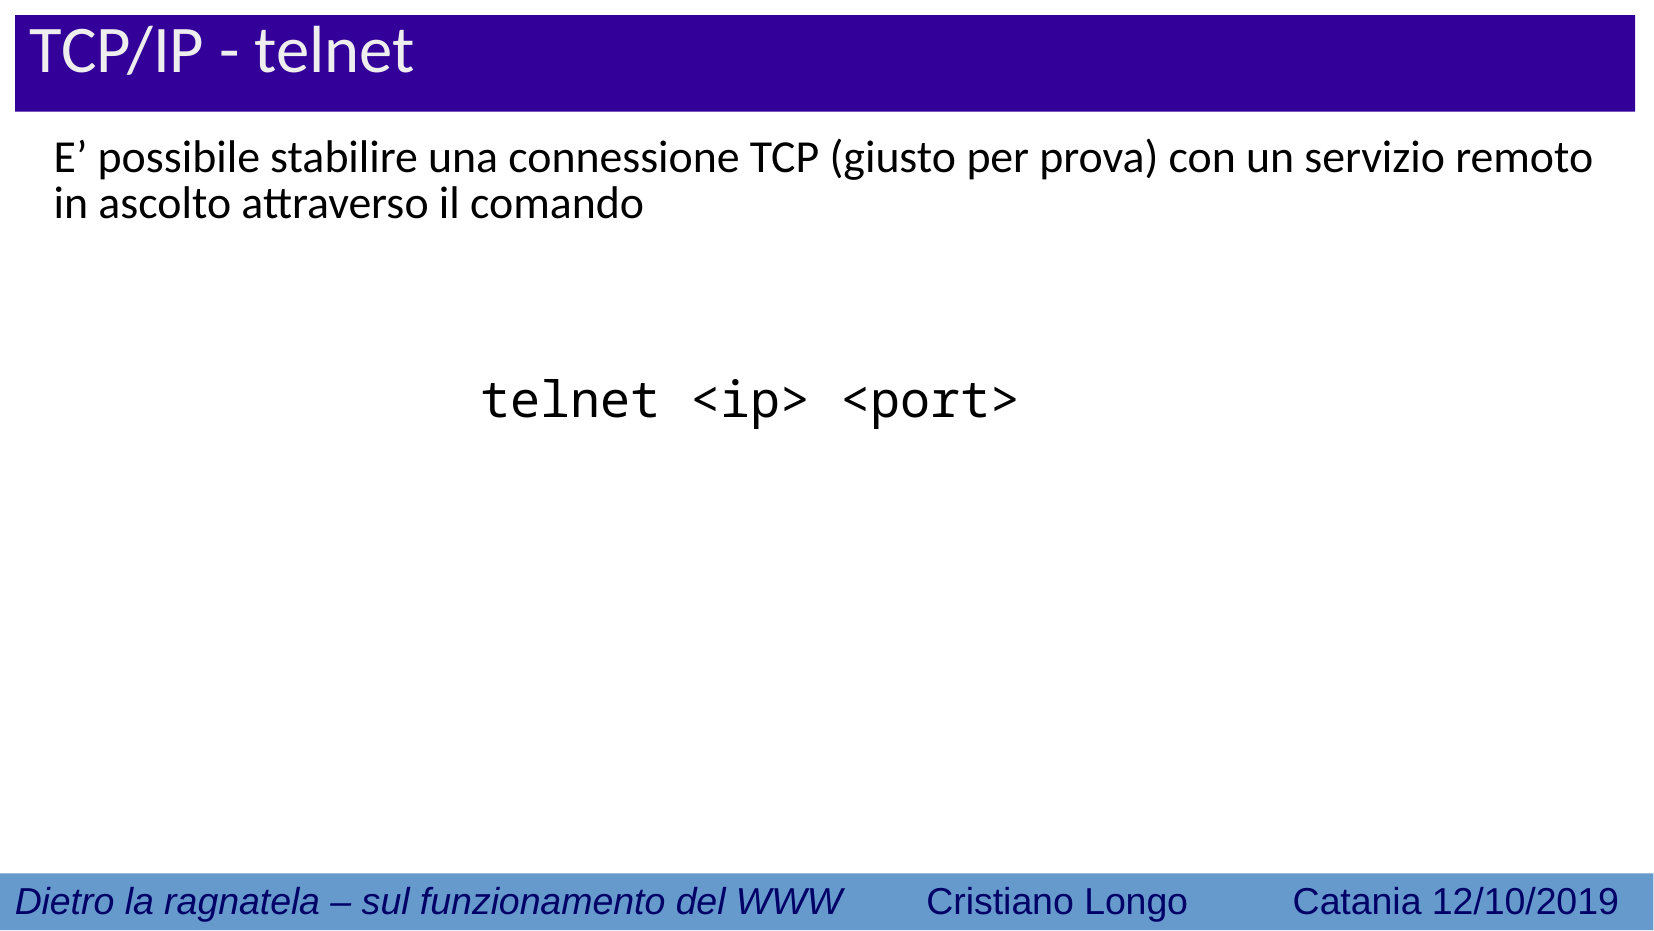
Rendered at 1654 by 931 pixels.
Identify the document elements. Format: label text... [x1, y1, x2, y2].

text_box E’ possibile stabilire una connessione TCP (giusto per prova) con un servizio remoto in ascolto attraverso il comando [38, 130, 1627, 283]
text_box Dietro la ragnatela – sul funzionamento del WWW Cristiano Longo Catania 12/10/2019 [0, 873, 1654, 931]
text_box telnet <ip> <port> [465, 357, 1035, 422]
text_box TCP/IP - telnet [15, 15, 1636, 112]
